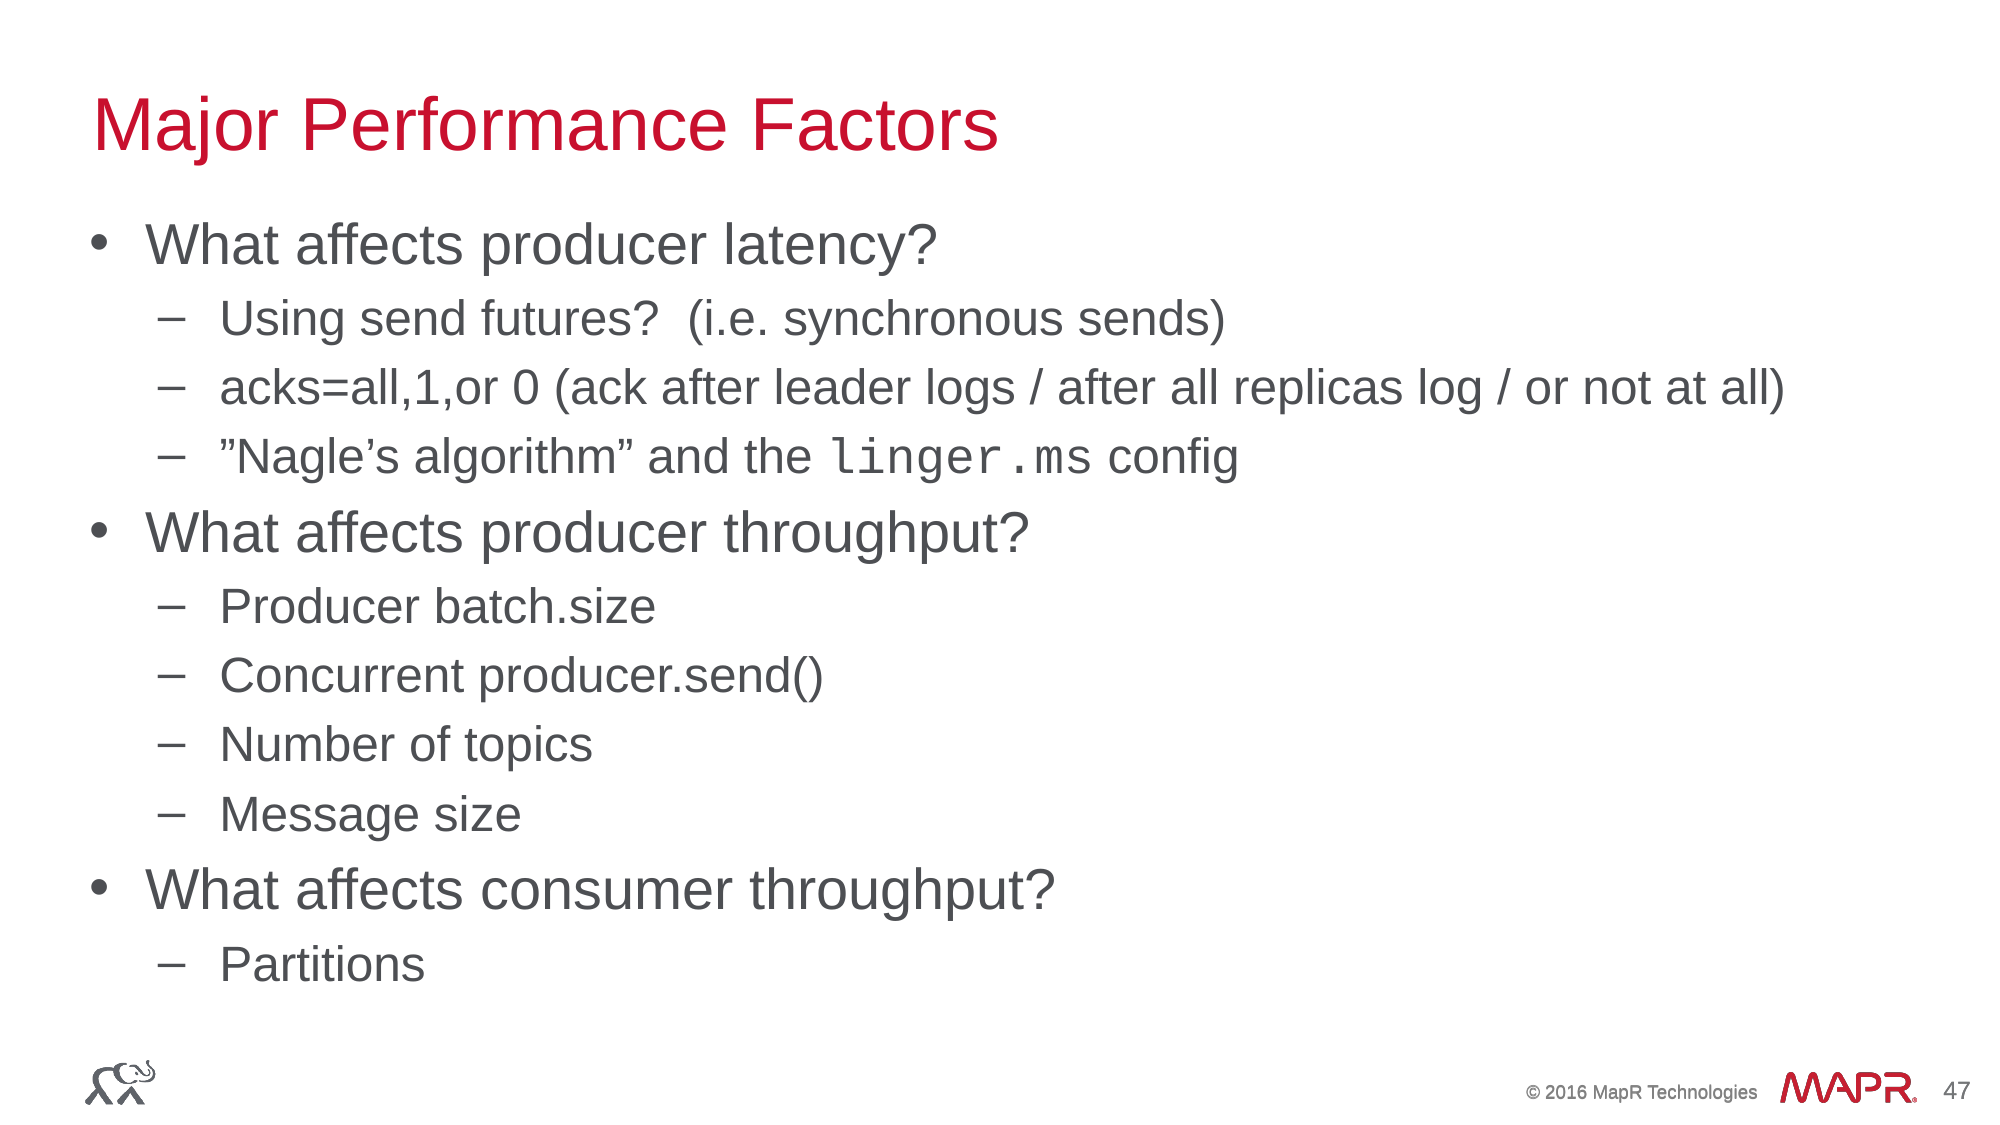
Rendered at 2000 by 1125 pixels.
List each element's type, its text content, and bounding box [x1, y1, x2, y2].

list What affects producer latency? Using send futures? (i.e. synchronous sends) acks=all,1,or 0 (ack after leader logs / after all replicas log / or not at all) ”Nagle’s algorithm” and the linger.ms config What affects producer throughput? Producer batch.size Concurrent producer.send() Number of topics Message size What affects consumer throughput? Partitions [69, 196, 1869, 1005]
picture [75, 1038, 167, 1125]
title Major Performance Factors [72, 45, 1872, 197]
